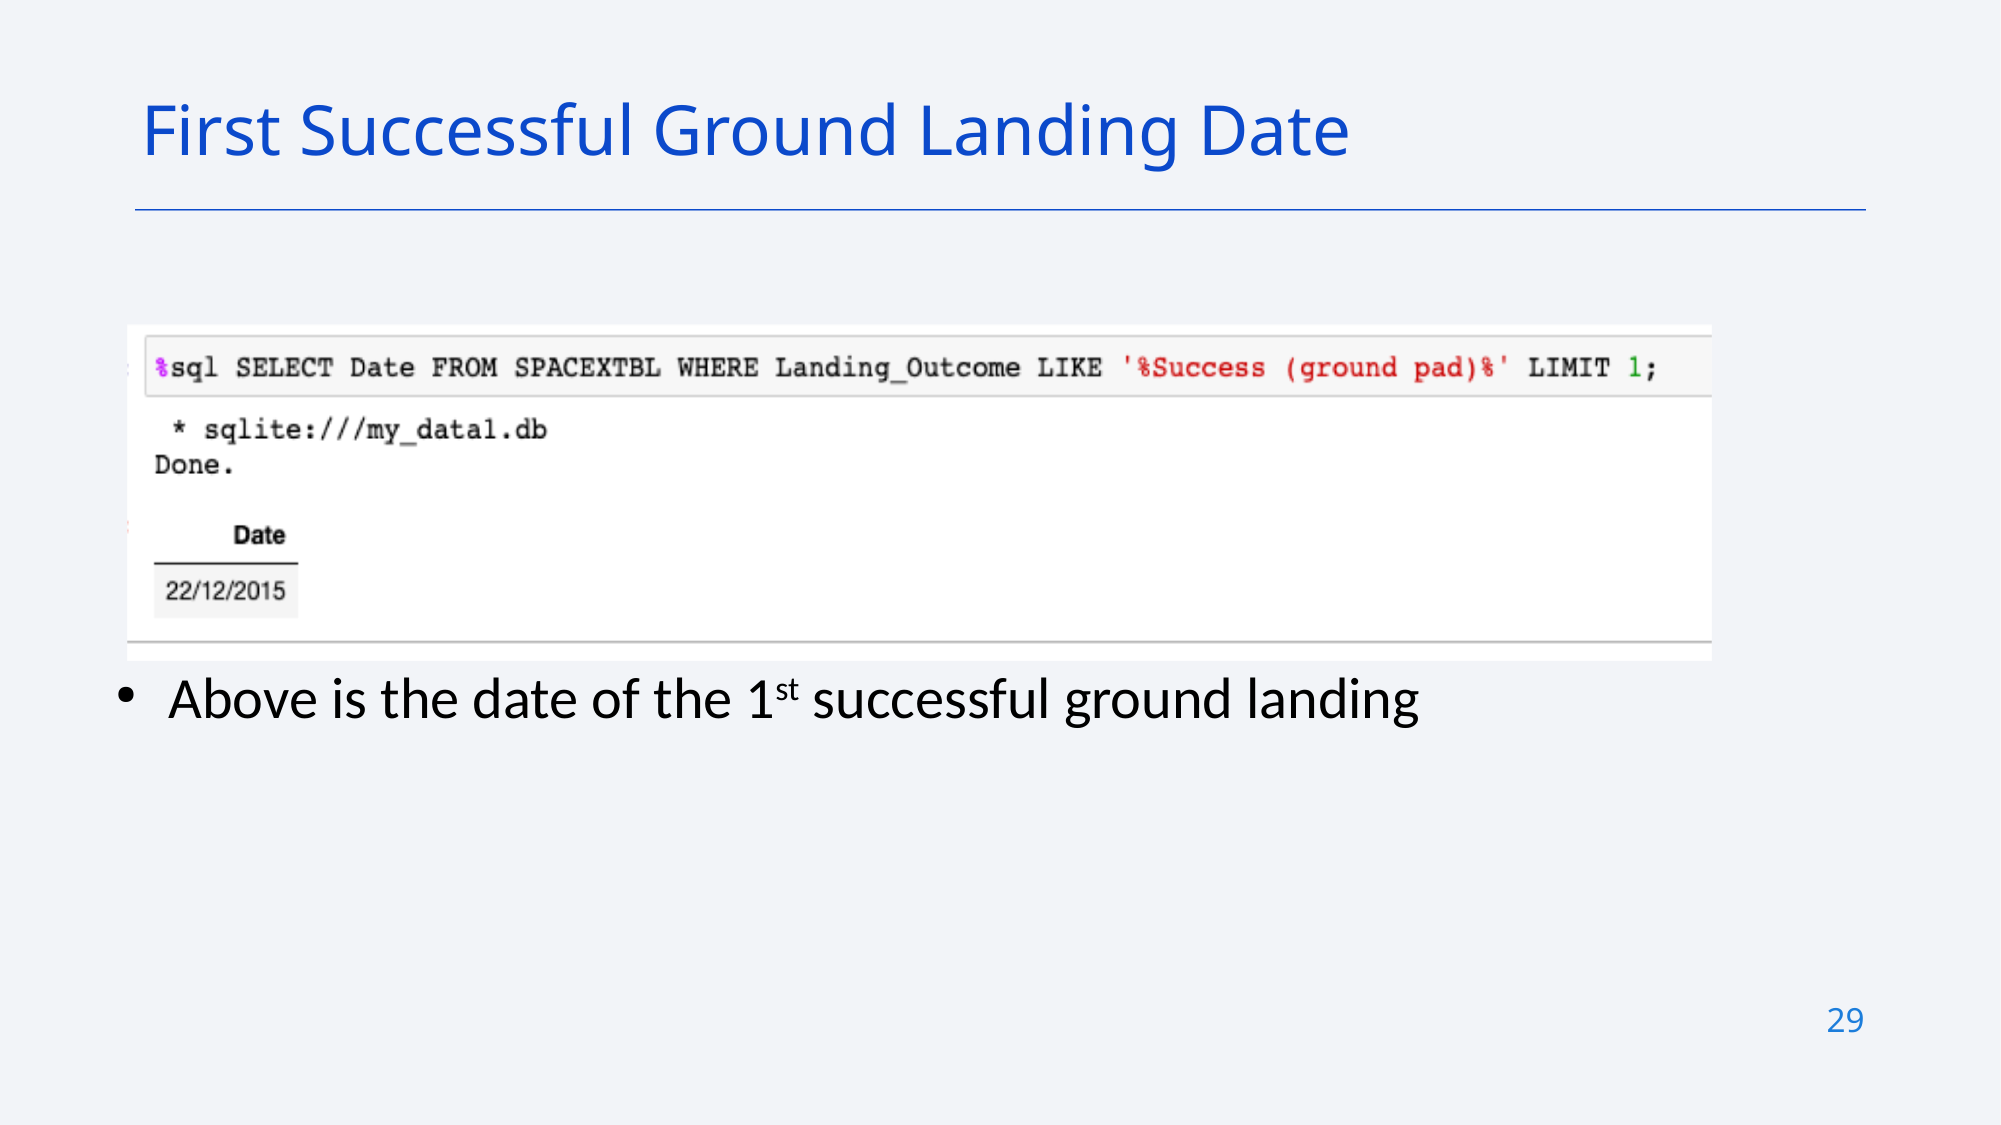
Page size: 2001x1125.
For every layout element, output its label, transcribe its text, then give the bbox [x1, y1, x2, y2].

list Above is the date of the 1st successful ground landing [82, 661, 1682, 1125]
text_box First Successful Ground Landing Date [126, 88, 1852, 179]
picture [0, 0, 2001, 1125]
